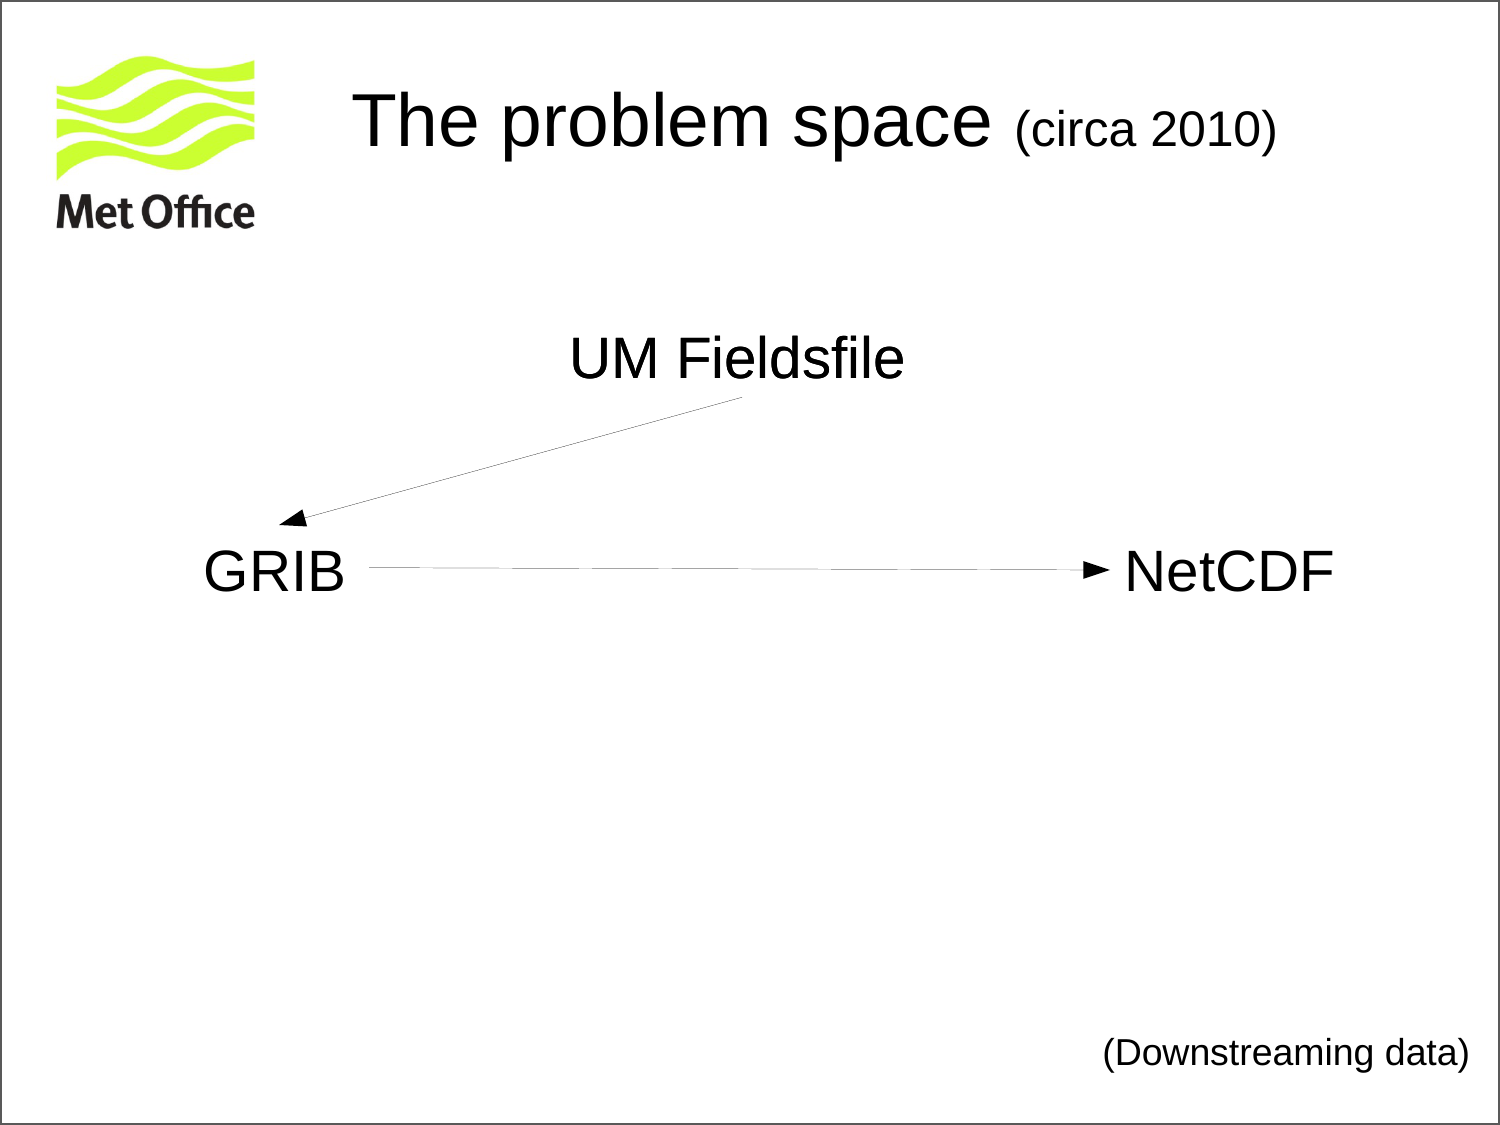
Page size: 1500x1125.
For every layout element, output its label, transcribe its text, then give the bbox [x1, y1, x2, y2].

text_box UM Fieldsfile [554, 311, 930, 397]
text_box The problem space (circa 2010) [336, 63, 1294, 170]
text_box GRIB [189, 525, 370, 610]
text_box (Downstreaming data) [735, 1020, 1486, 1096]
picture [24, 21, 287, 262]
text_box NetCDF [1110, 525, 1366, 616]
